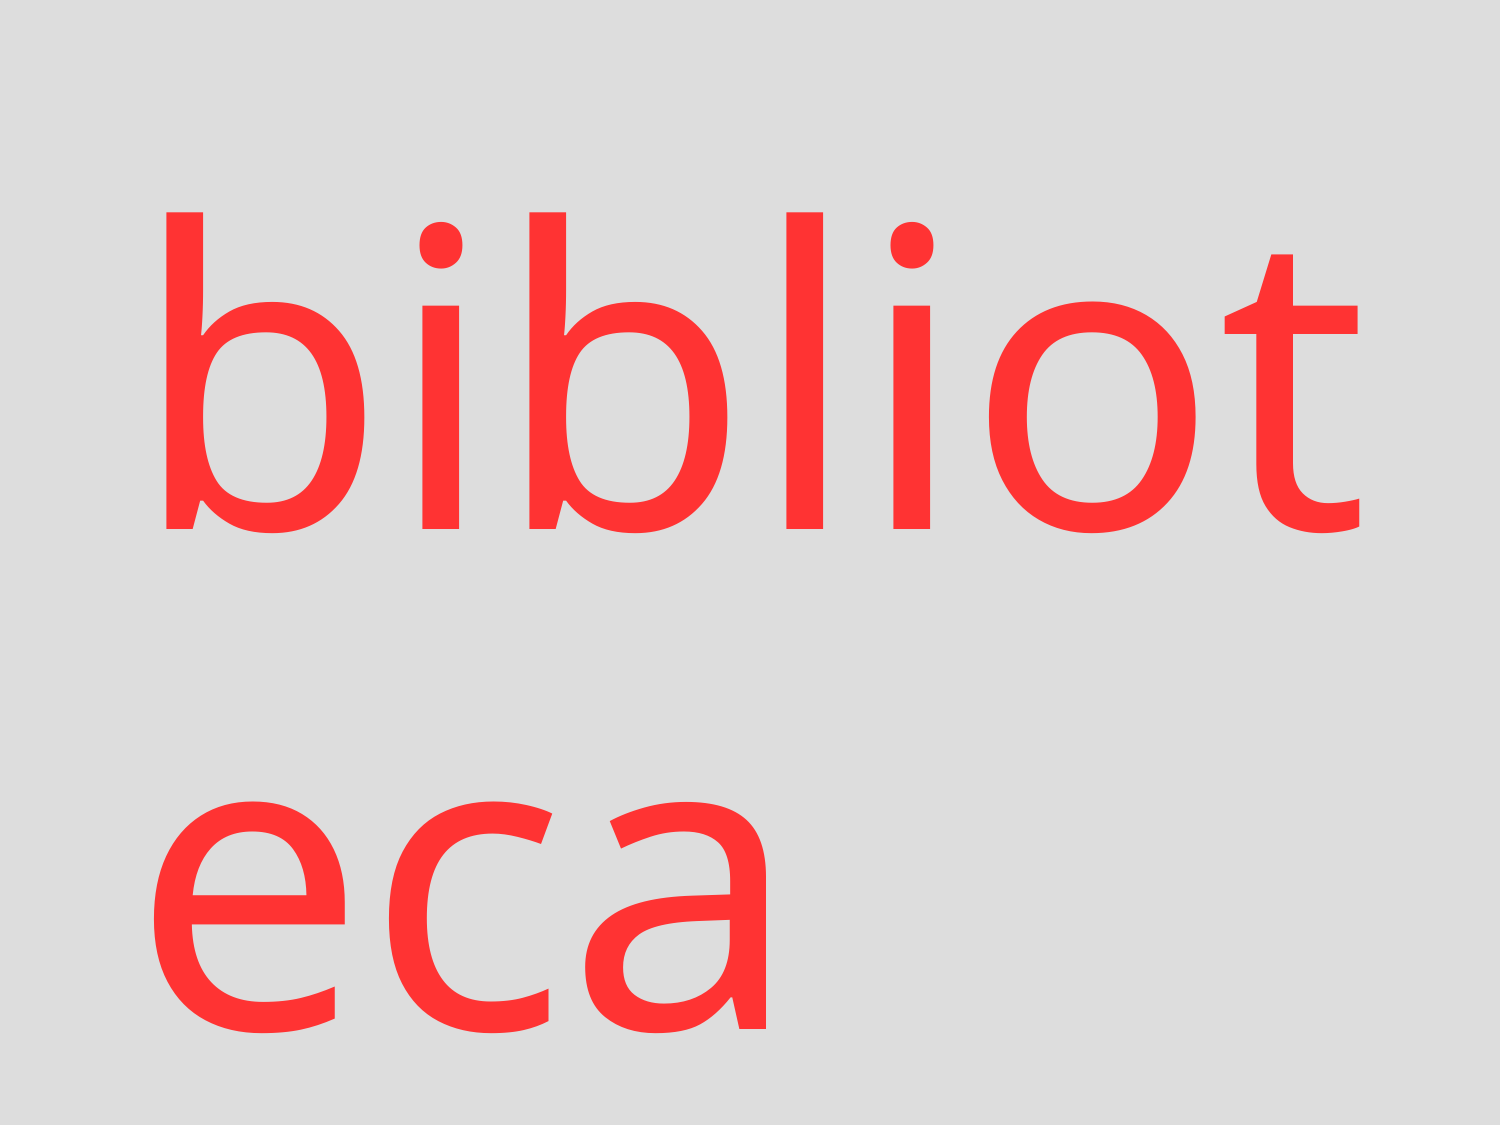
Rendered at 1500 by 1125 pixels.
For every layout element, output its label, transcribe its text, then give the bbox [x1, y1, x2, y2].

title biblioteca (funções, classes, etc) [75, 99, 1425, 1021]
